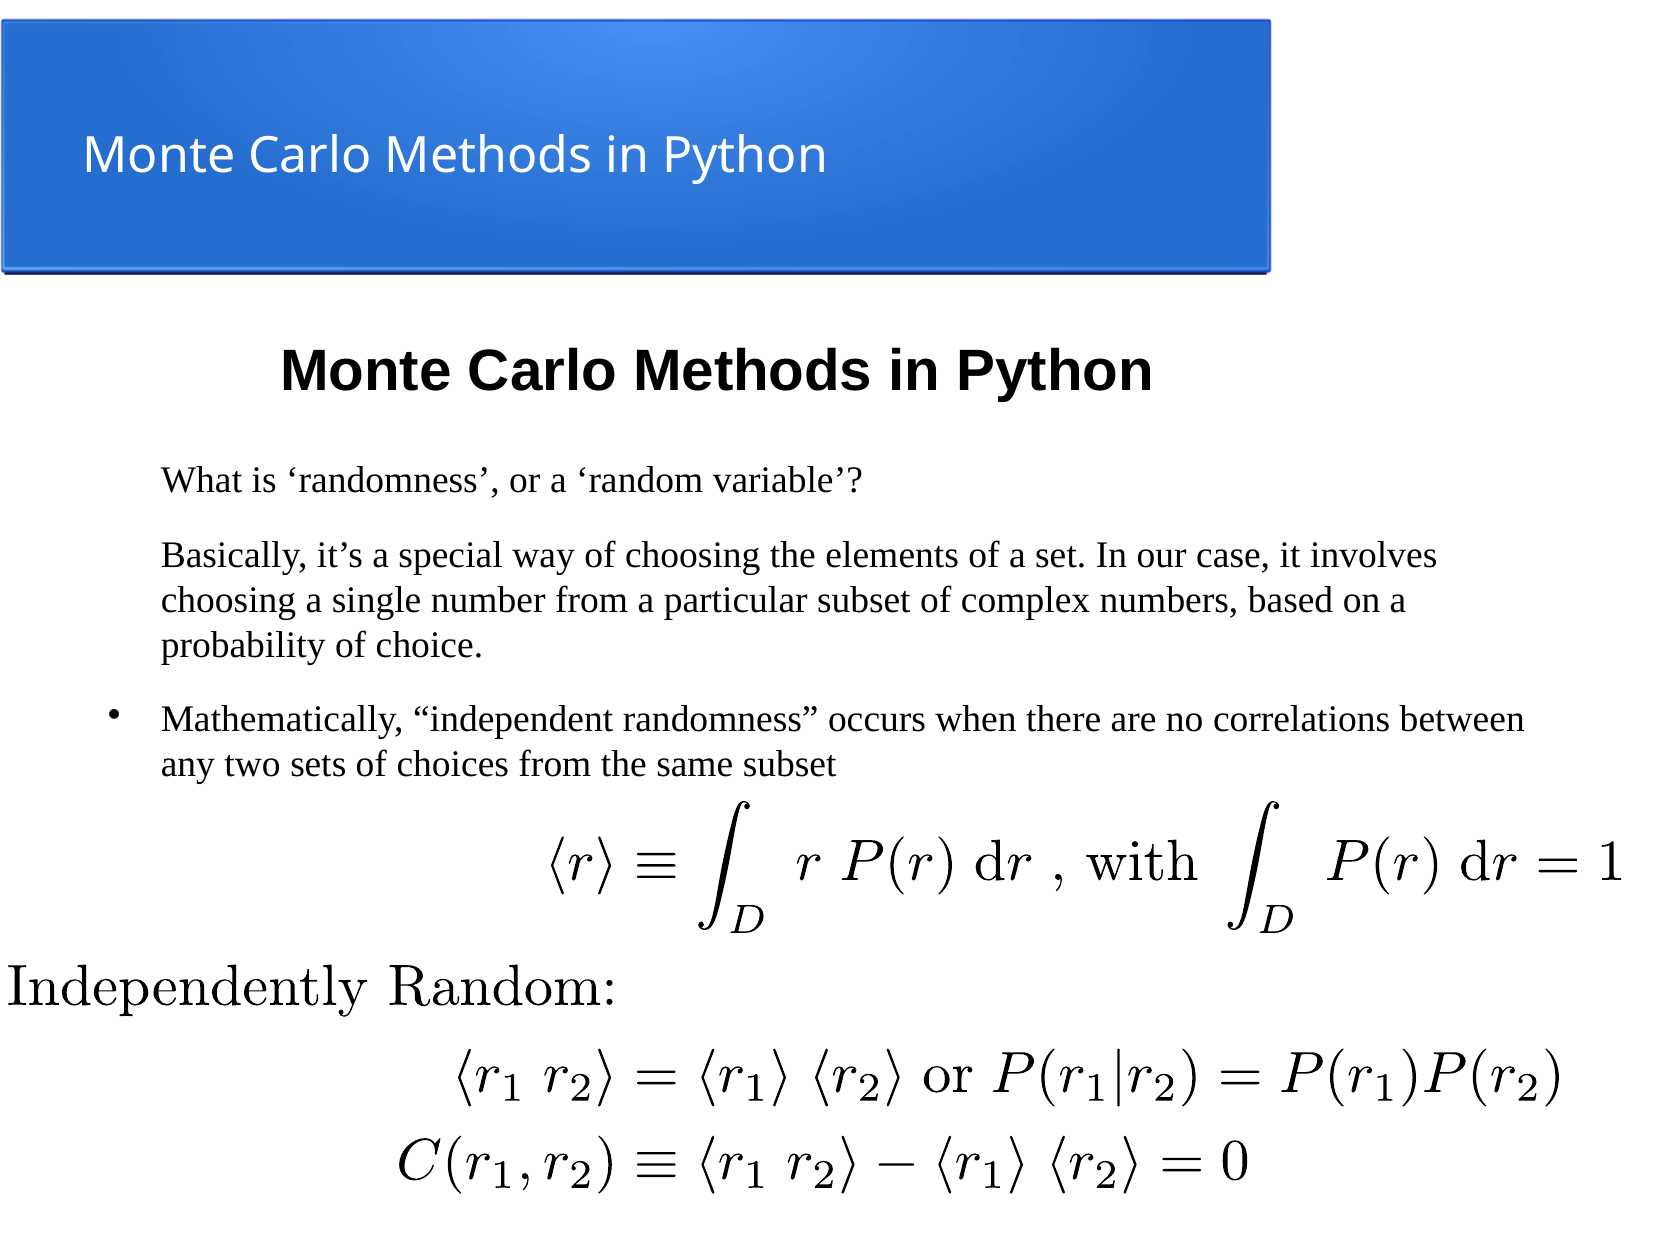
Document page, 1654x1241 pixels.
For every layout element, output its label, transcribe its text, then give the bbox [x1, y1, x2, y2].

text_box [8, 965, 27, 1005]
text_box [1377, 1073, 1393, 1101]
text_box [886, 1048, 900, 1107]
text_box Monte Carlo Methods in Python [265, 324, 1397, 405]
text_box [787, 1153, 812, 1180]
text_box [1348, 1066, 1373, 1093]
text_box [1538, 869, 1578, 873]
text_box [773, 1048, 787, 1107]
text_box [796, 854, 821, 881]
text_box [466, 1153, 490, 1180]
text_box [1375, 836, 1390, 895]
text_box [701, 1135, 715, 1194]
text_box [475, 1066, 500, 1093]
text_box [606, 998, 613, 1005]
text_box [1055, 873, 1062, 892]
text_box [841, 1135, 855, 1194]
text_box [243, 978, 267, 1006]
text_box [1222, 1140, 1248, 1181]
text_box [1423, 836, 1438, 895]
text_box [841, 840, 884, 880]
text_box [636, 852, 676, 856]
text_box [636, 1174, 676, 1178]
text_box [598, 836, 612, 895]
text_box [461, 979, 491, 1005]
text_box [212, 964, 241, 1006]
text_box [432, 978, 460, 1006]
text_box [270, 979, 300, 1005]
text_box [1131, 841, 1139, 848]
text_box What is ‘randomness’, or a ‘random variable’? Basically, it’s a special way of choosing the elements of a set. In our case, it involves choosing a single number from a particular subset of complex numbers, based on a probability of choice. Mathematically, “independent randomness” occurs when there are no correlations between any two sets of choices from the same subset [90, 455, 1571, 1131]
text_box [975, 839, 1005, 881]
text_box [1007, 854, 1032, 881]
text_box [544, 1153, 568, 1180]
text_box [1259, 905, 1293, 933]
text_box [1220, 1081, 1260, 1085]
text_box [701, 1048, 715, 1107]
text_box [1601, 841, 1622, 880]
text_box [495, 1160, 510, 1188]
text_box [606, 979, 613, 987]
text_box [1491, 1066, 1516, 1093]
text_box [1545, 1048, 1559, 1107]
text_box [504, 1073, 520, 1101]
text_box [815, 1048, 828, 1107]
text_box [719, 1153, 743, 1180]
text_box [1009, 1135, 1023, 1194]
text_box [814, 1160, 833, 1188]
text_box [493, 964, 523, 1006]
text_box [554, 979, 601, 1005]
text_box [890, 836, 904, 895]
text_box [1167, 839, 1198, 880]
text_box [571, 1073, 590, 1101]
text_box [719, 1066, 743, 1093]
text_box [1326, 840, 1369, 880]
text_box [399, 1138, 441, 1181]
text_box [521, 1172, 529, 1191]
text_box [1424, 1052, 1466, 1092]
text_box [389, 965, 431, 1007]
text_box [1518, 1073, 1537, 1101]
text_box [458, 1048, 471, 1107]
text_box [1069, 1153, 1094, 1180]
text_box [29, 979, 59, 1005]
text_box [938, 1135, 952, 1194]
text_box [1461, 839, 1490, 881]
text_box [568, 854, 593, 881]
text_box [1086, 854, 1127, 881]
text_box [1088, 1073, 1104, 1101]
picture [0, 17, 1275, 281]
text_box [598, 1135, 612, 1194]
text_box [1162, 1157, 1202, 1161]
text_box [1402, 1048, 1417, 1107]
text_box [1123, 1135, 1137, 1194]
text_box [544, 1066, 568, 1093]
text_box [447, 1135, 462, 1194]
text_box [550, 836, 564, 895]
text_box [598, 1048, 612, 1107]
text_box [636, 1081, 676, 1085]
text_box [1051, 1135, 1065, 1194]
text_box [730, 905, 764, 933]
text_box [300, 969, 319, 1006]
text_box [1128, 1066, 1152, 1093]
text_box [832, 1066, 857, 1093]
text_box [923, 1066, 950, 1093]
text_box [952, 1066, 973, 1092]
text_box [1129, 854, 1142, 880]
text_box [119, 979, 149, 1017]
text_box [748, 1073, 764, 1101]
text_box [1330, 1048, 1344, 1107]
text_box [338, 979, 368, 1017]
text_box [938, 836, 952, 895]
text_box [1144, 844, 1163, 881]
text_box [179, 979, 209, 1005]
text_box [1059, 1066, 1084, 1093]
text_box [698, 800, 750, 931]
text_box [1493, 854, 1517, 881]
text_box [1227, 800, 1280, 931]
text_box Monte Carlo Methods in Python [82, 49, 1571, 257]
text_box [323, 964, 337, 1005]
text_box [1394, 854, 1418, 881]
text_box [93, 978, 117, 1006]
text_box [1041, 1048, 1055, 1107]
text_box [1155, 1073, 1174, 1101]
text_box [985, 1160, 1000, 1188]
text_box [1096, 1160, 1115, 1188]
text_box [992, 1052, 1035, 1092]
text_box [1182, 1048, 1196, 1107]
text_box [1472, 1048, 1487, 1107]
text_box [956, 1153, 980, 1180]
text_box [571, 1160, 590, 1188]
text_box [1281, 1052, 1323, 1092]
text_box [153, 978, 176, 1006]
text_box [908, 854, 933, 881]
text_box [748, 1160, 764, 1188]
text_box [1162, 1168, 1202, 1172]
text_box [61, 964, 91, 1006]
text_box [525, 978, 552, 1006]
text_box [859, 1073, 878, 1101]
